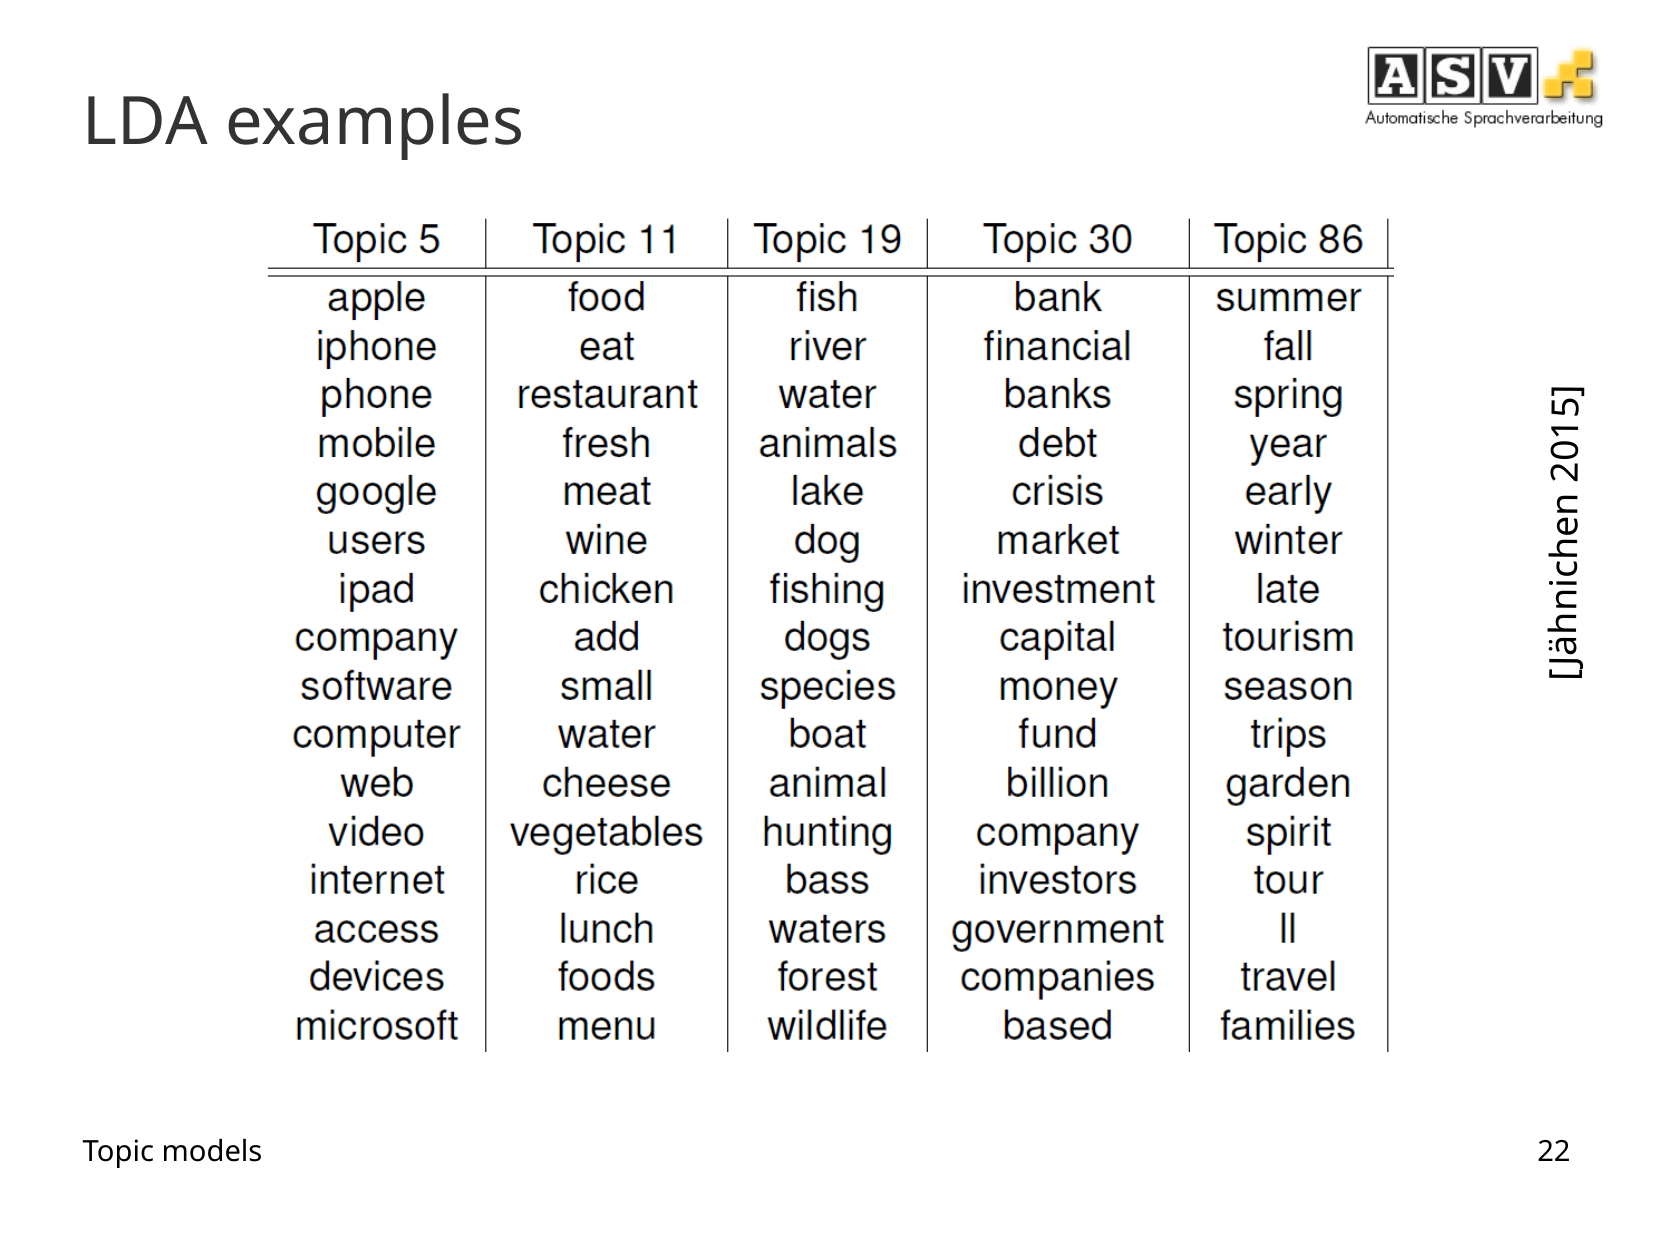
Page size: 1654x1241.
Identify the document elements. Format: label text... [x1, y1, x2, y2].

picture [250, 212, 1394, 1052]
text_box [Jähnichen 2015] [1528, 379, 1595, 697]
title LDA examples [82, 49, 1347, 189]
picture [1364, 43, 1605, 129]
